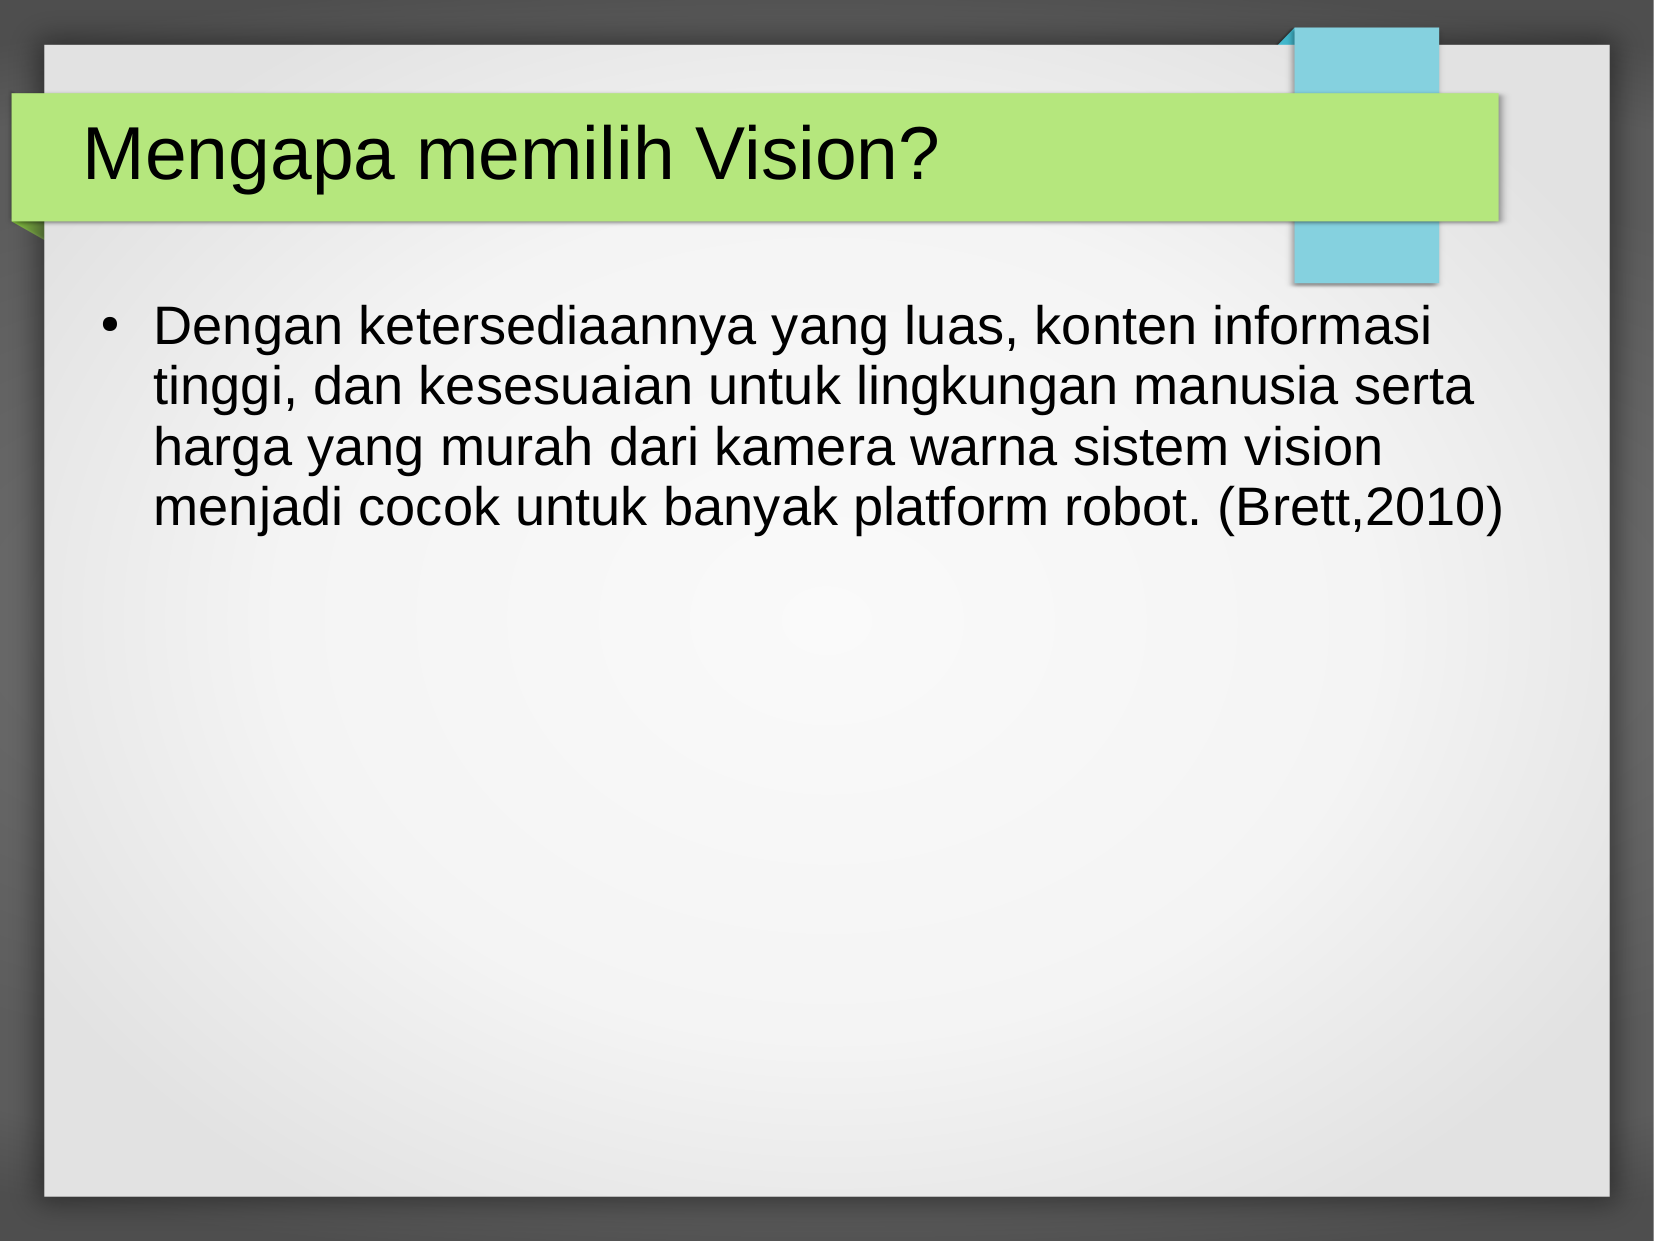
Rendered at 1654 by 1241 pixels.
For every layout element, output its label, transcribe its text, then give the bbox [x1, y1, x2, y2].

title Mengapa memilih Vision? [82, 94, 1264, 213]
picture [0, 0, 1654, 1241]
list Dengan ketersediaannya yang luas, konten informasi tinggi, dan kesesuaian untuk lingkungan manusia serta harga yang murah dari kamera warna sistem vision menjadi cocok untuk banyak platform robot. (Brett,2010) [82, 295, 1571, 1015]
